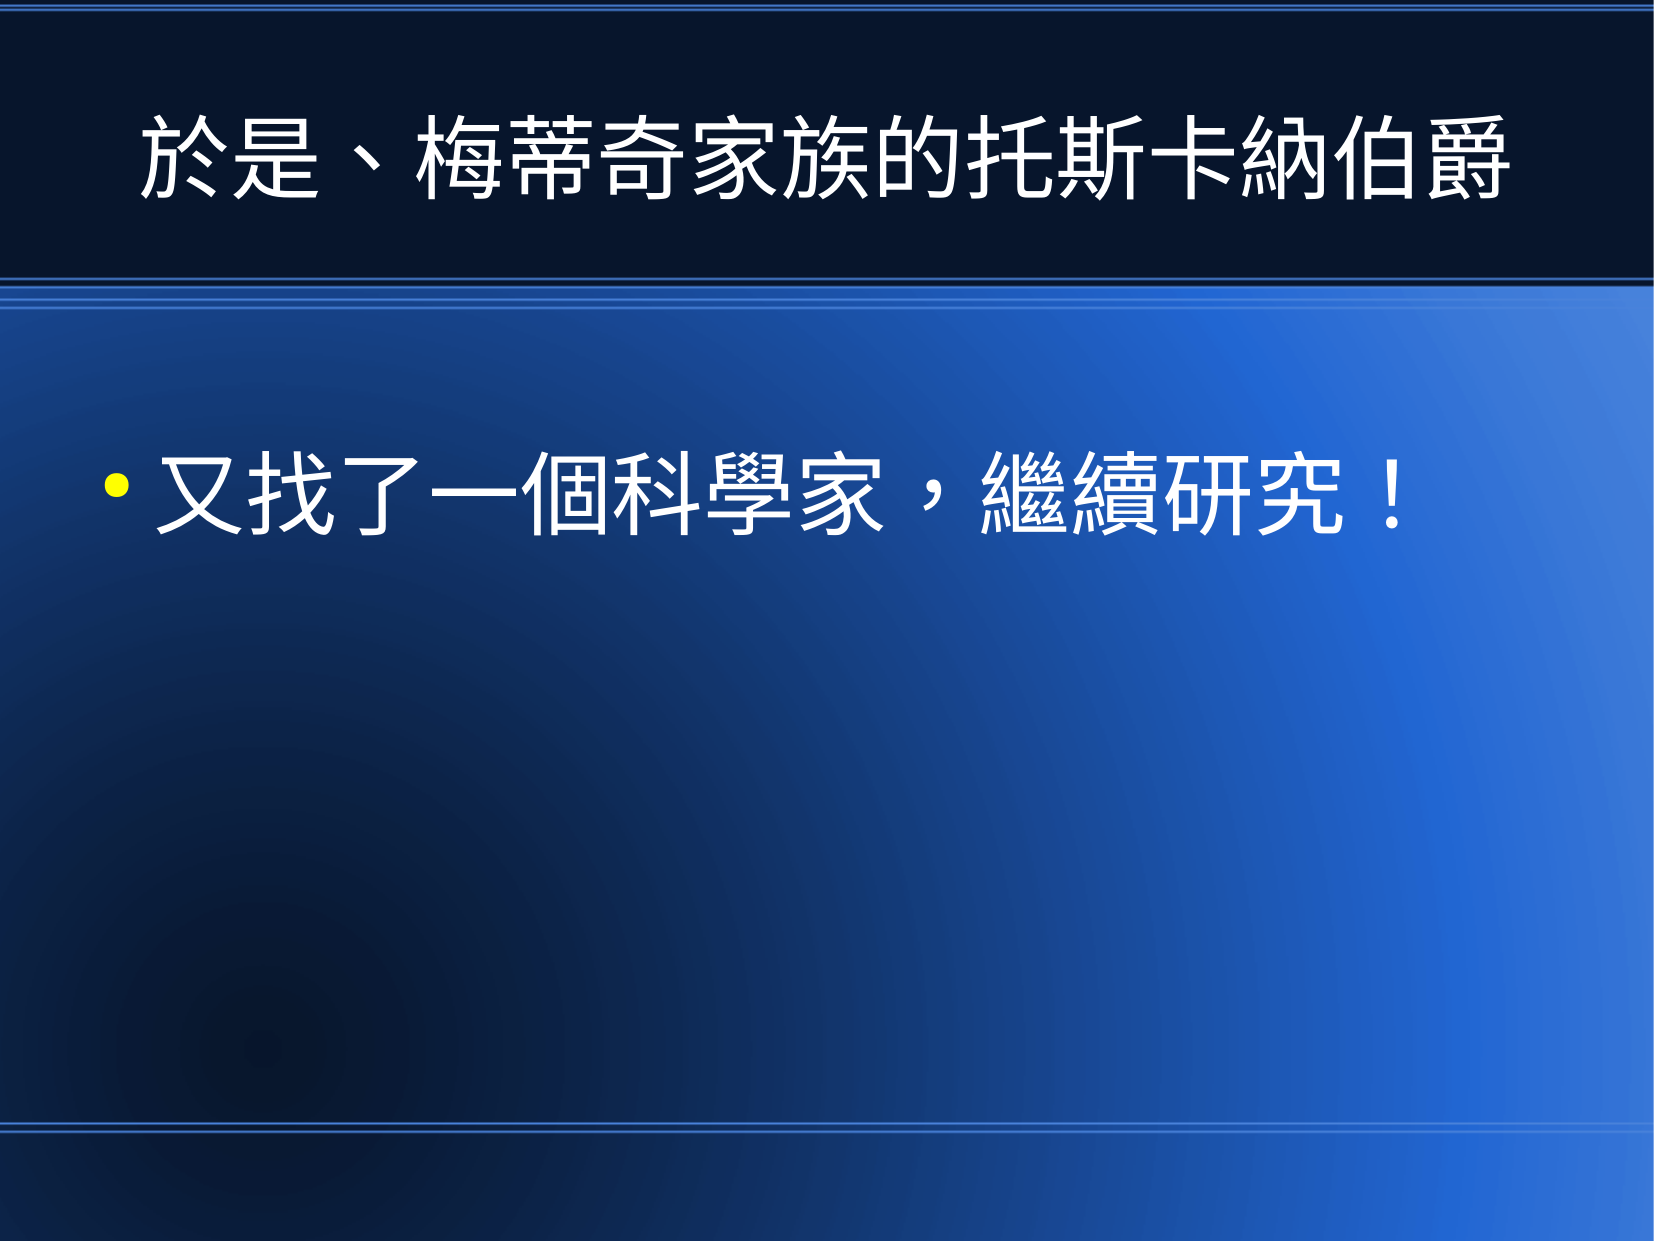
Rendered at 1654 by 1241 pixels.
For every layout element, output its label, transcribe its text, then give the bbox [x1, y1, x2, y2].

list 又找了一個科學家，繼續研究！ [82, 355, 1571, 1241]
title 於是、梅蒂奇家族的托斯卡納伯爵 [82, 49, 1571, 257]
picture [0, 0, 1654, 1241]
